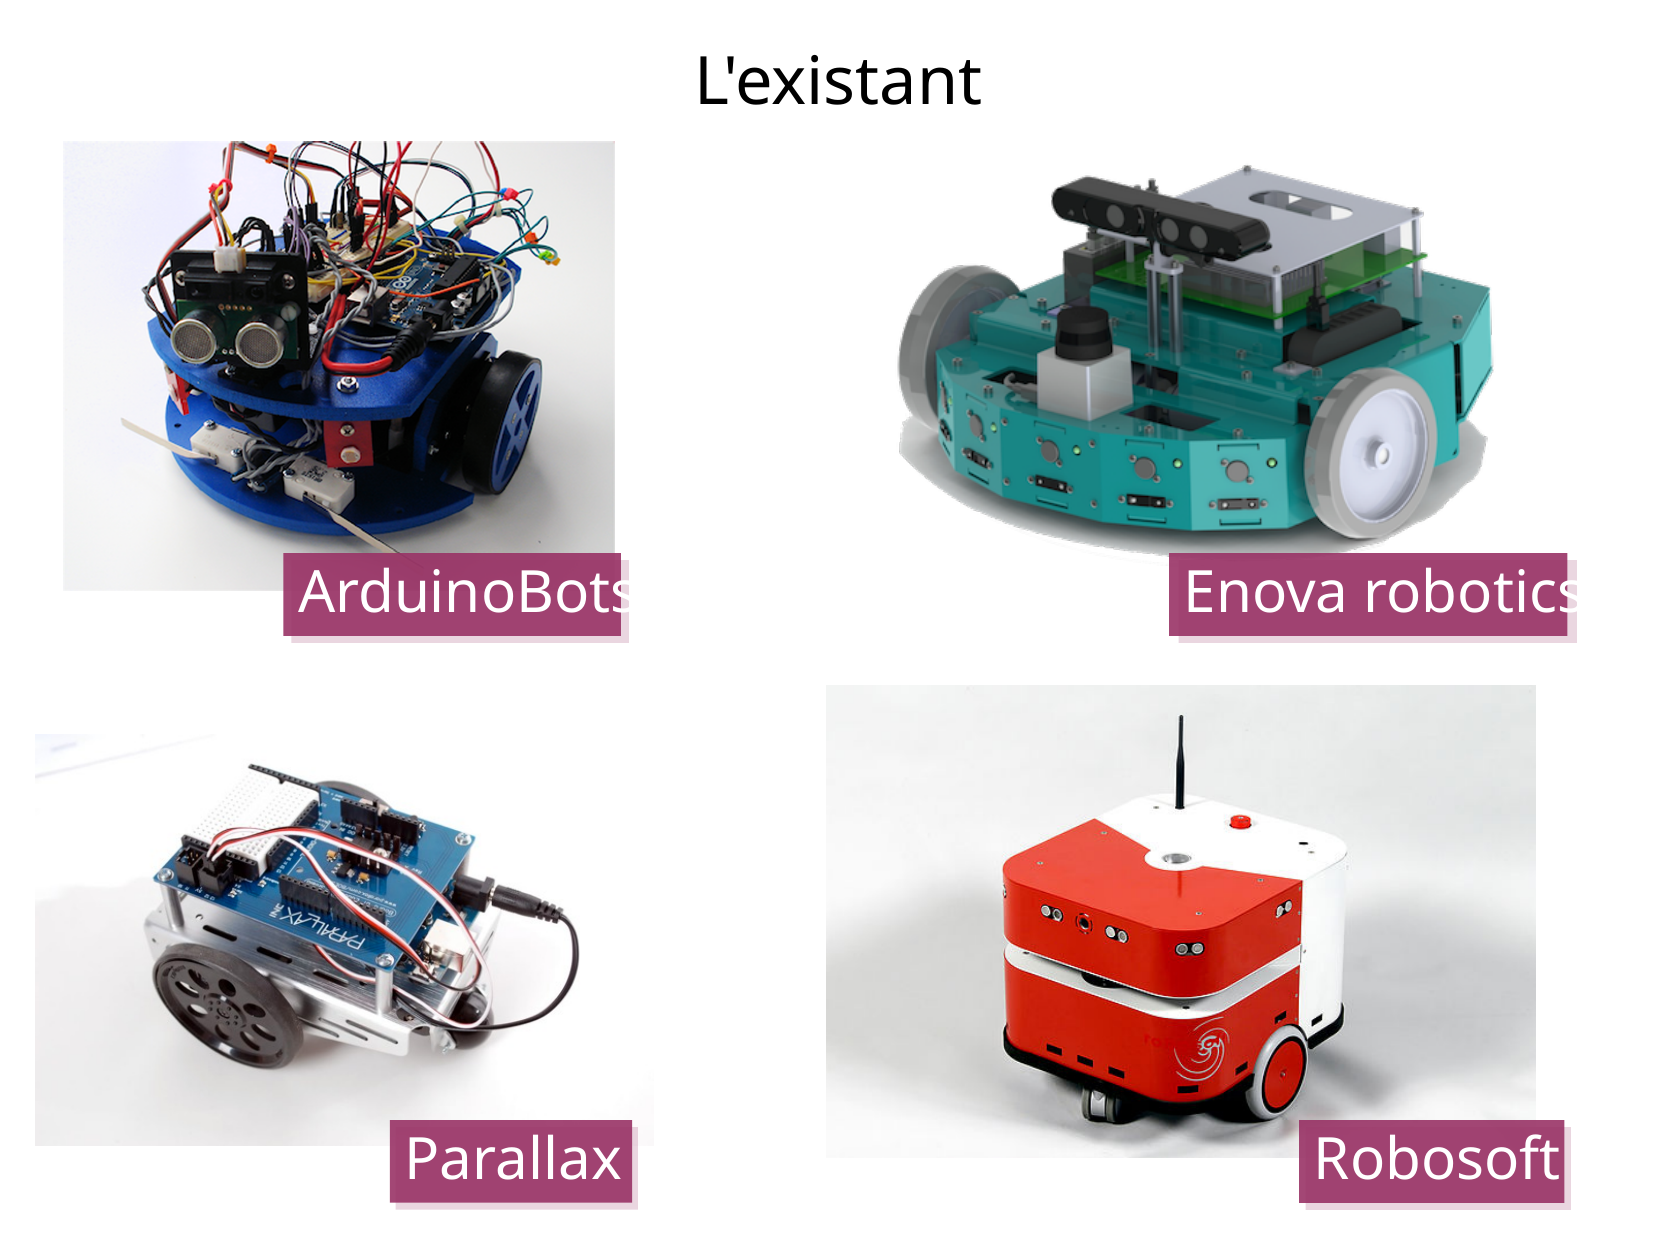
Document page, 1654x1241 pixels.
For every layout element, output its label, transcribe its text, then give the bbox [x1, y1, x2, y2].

title L'existant [94, 35, 1583, 123]
text_box [1169, 634, 1577, 643]
text_box [621, 560, 629, 580]
picture [35, 734, 654, 1146]
text_box [283, 612, 629, 643]
picture [63, 141, 615, 591]
text_box [1299, 1201, 1571, 1210]
picture [859, 141, 1583, 567]
text_box Robosoft [1299, 1110, 1572, 1201]
text_box [389, 1120, 638, 1210]
text_box [621, 597, 629, 608]
text_box Parallax [389, 1110, 624, 1201]
text_box ArduinoBots [283, 543, 621, 634]
text_box [621, 584, 629, 595]
picture [826, 685, 1536, 1158]
text_box Enova robotics [1169, 543, 1635, 634]
